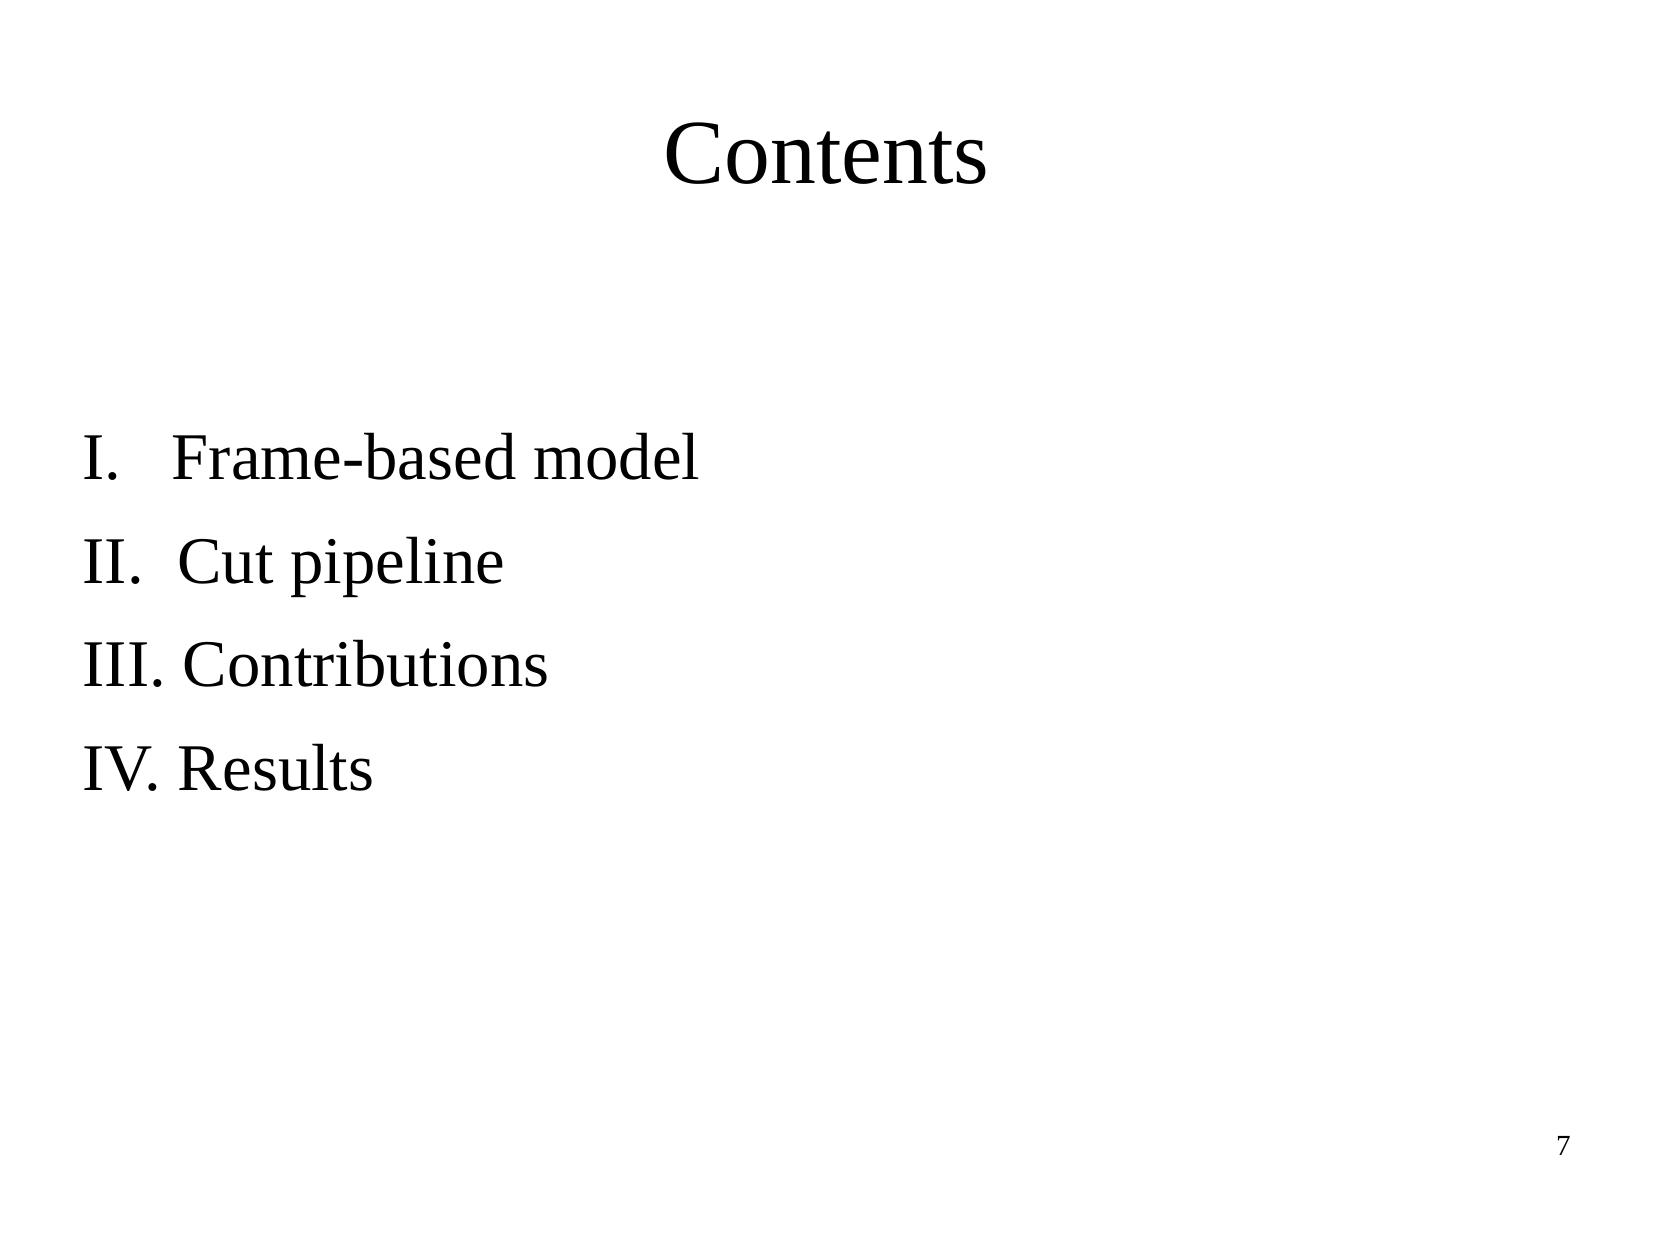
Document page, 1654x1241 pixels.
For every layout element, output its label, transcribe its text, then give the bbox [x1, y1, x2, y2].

list I. Frame-based model II. Cut pipeline III. Contributions IV. Results [82, 420, 1571, 820]
title Contents [82, 49, 1571, 257]
